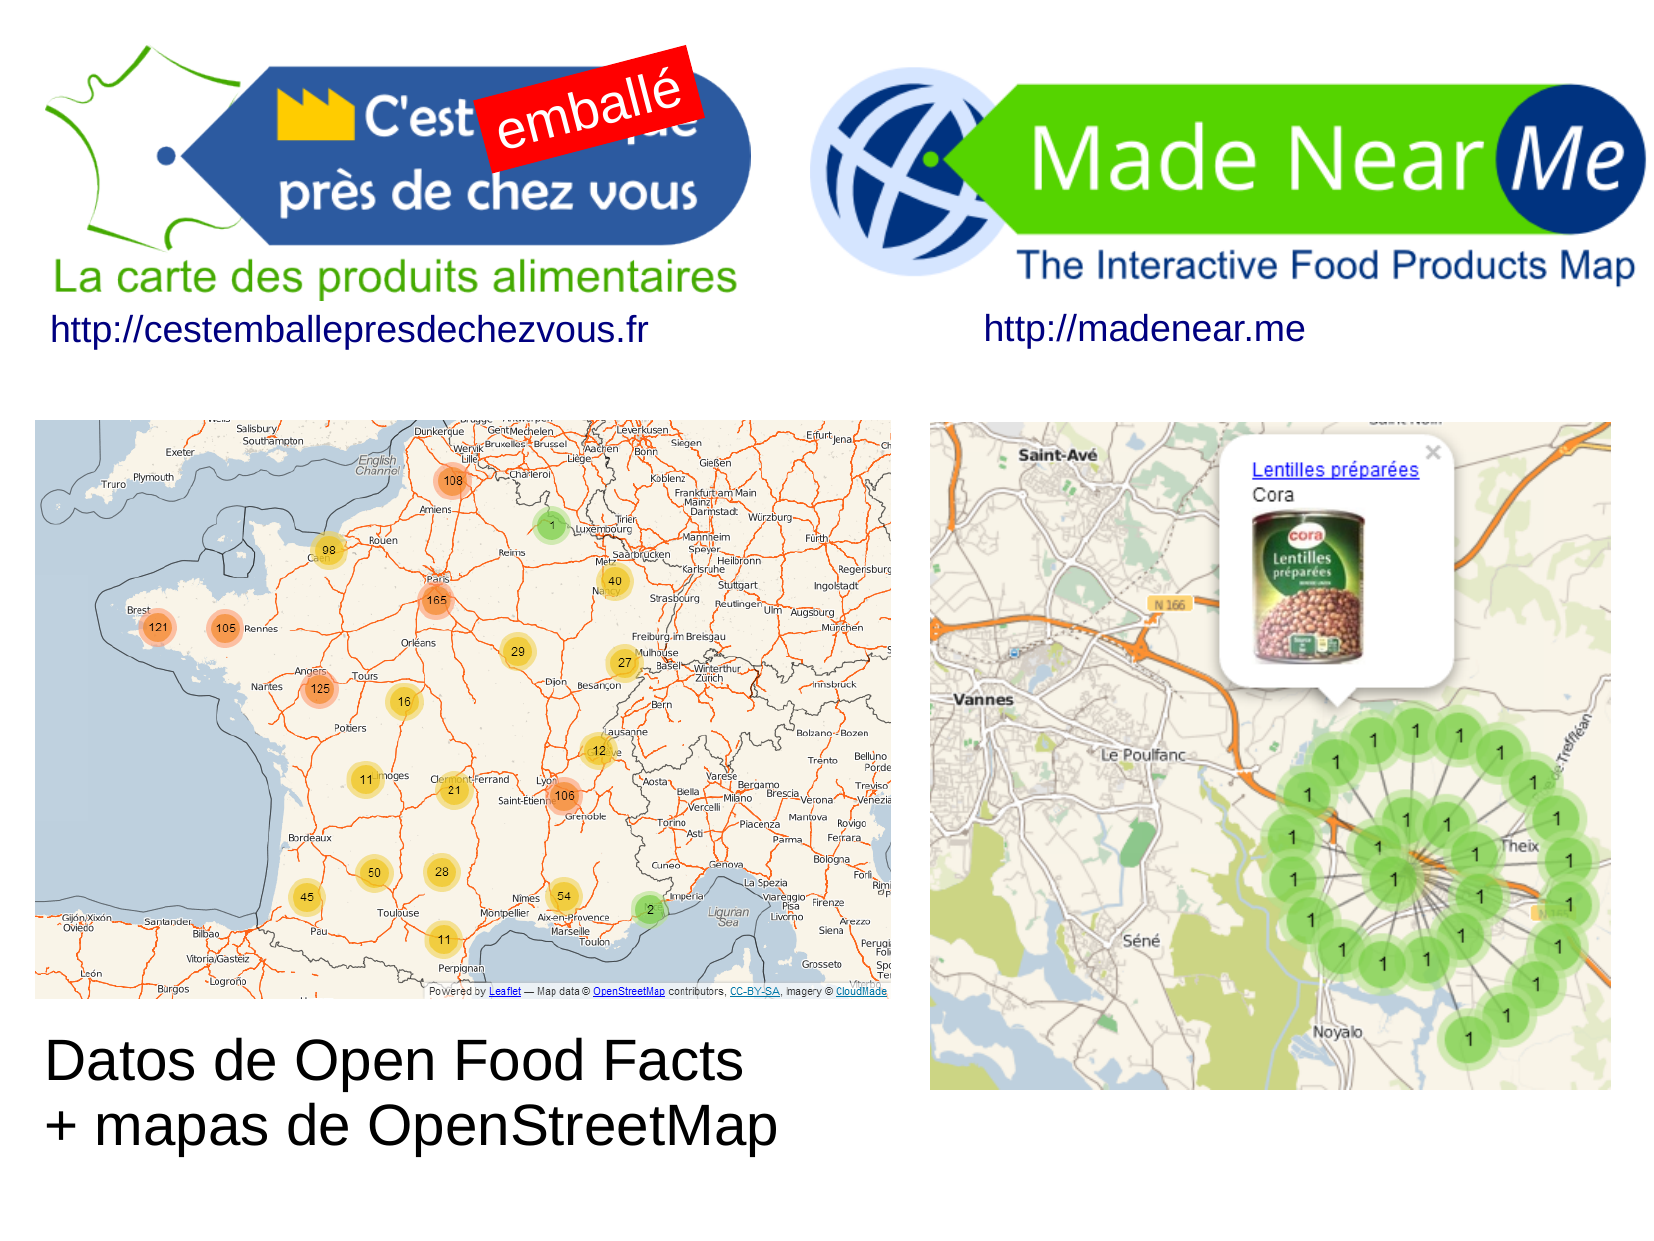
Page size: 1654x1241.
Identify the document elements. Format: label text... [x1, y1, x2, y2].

picture [810, 31, 1649, 323]
text_box http://cestemballepresdechezvous.fr [35, 300, 721, 400]
text_box http://madenear.me [968, 300, 1654, 399]
picture [930, 422, 1611, 1090]
text_box emballé [473, 44, 706, 174]
text_box Datos de Open Food Facts + mapas de OpenStreetMap [30, 1020, 795, 1165]
picture [45, 44, 751, 301]
picture [35, 419, 891, 1000]
